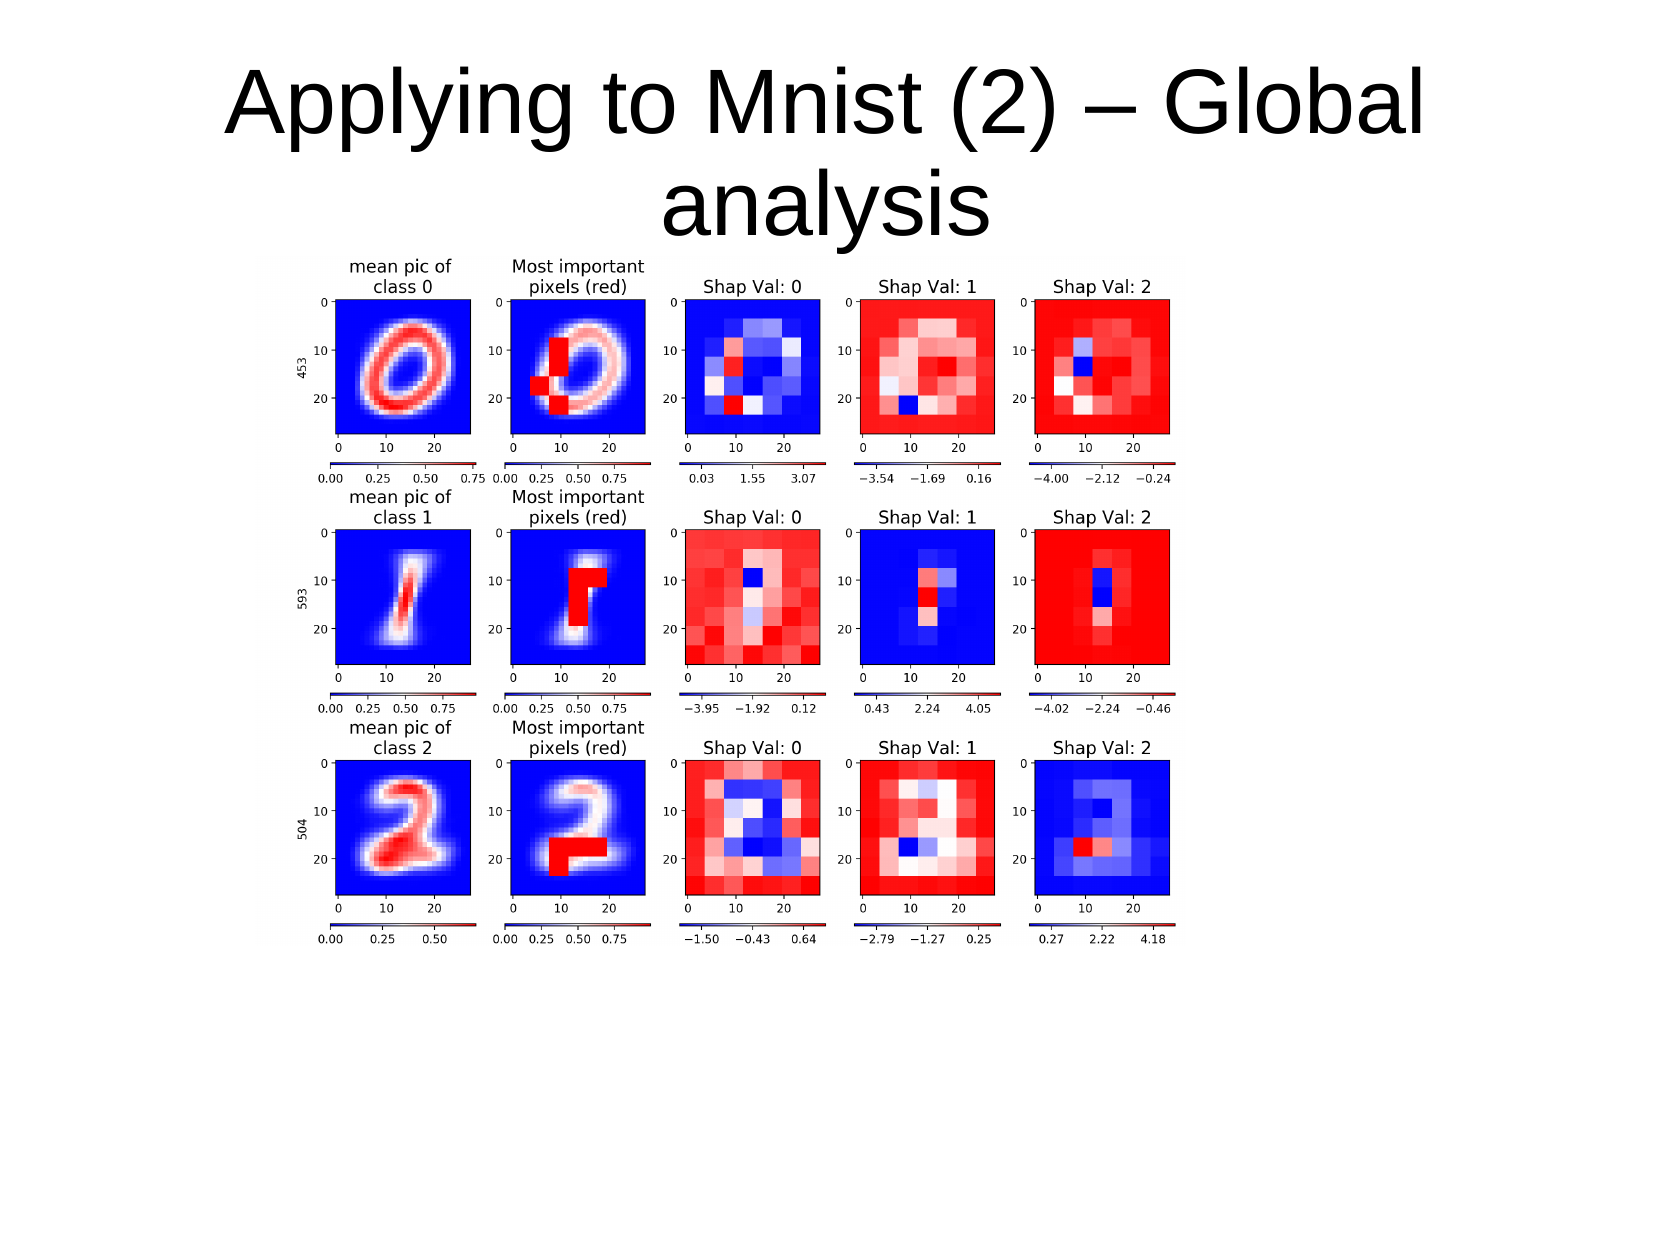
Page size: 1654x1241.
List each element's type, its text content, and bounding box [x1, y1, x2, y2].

title Applying to Mnist (2) – Global analysis [82, 49, 1571, 257]
picture [255, 256, 1186, 946]
